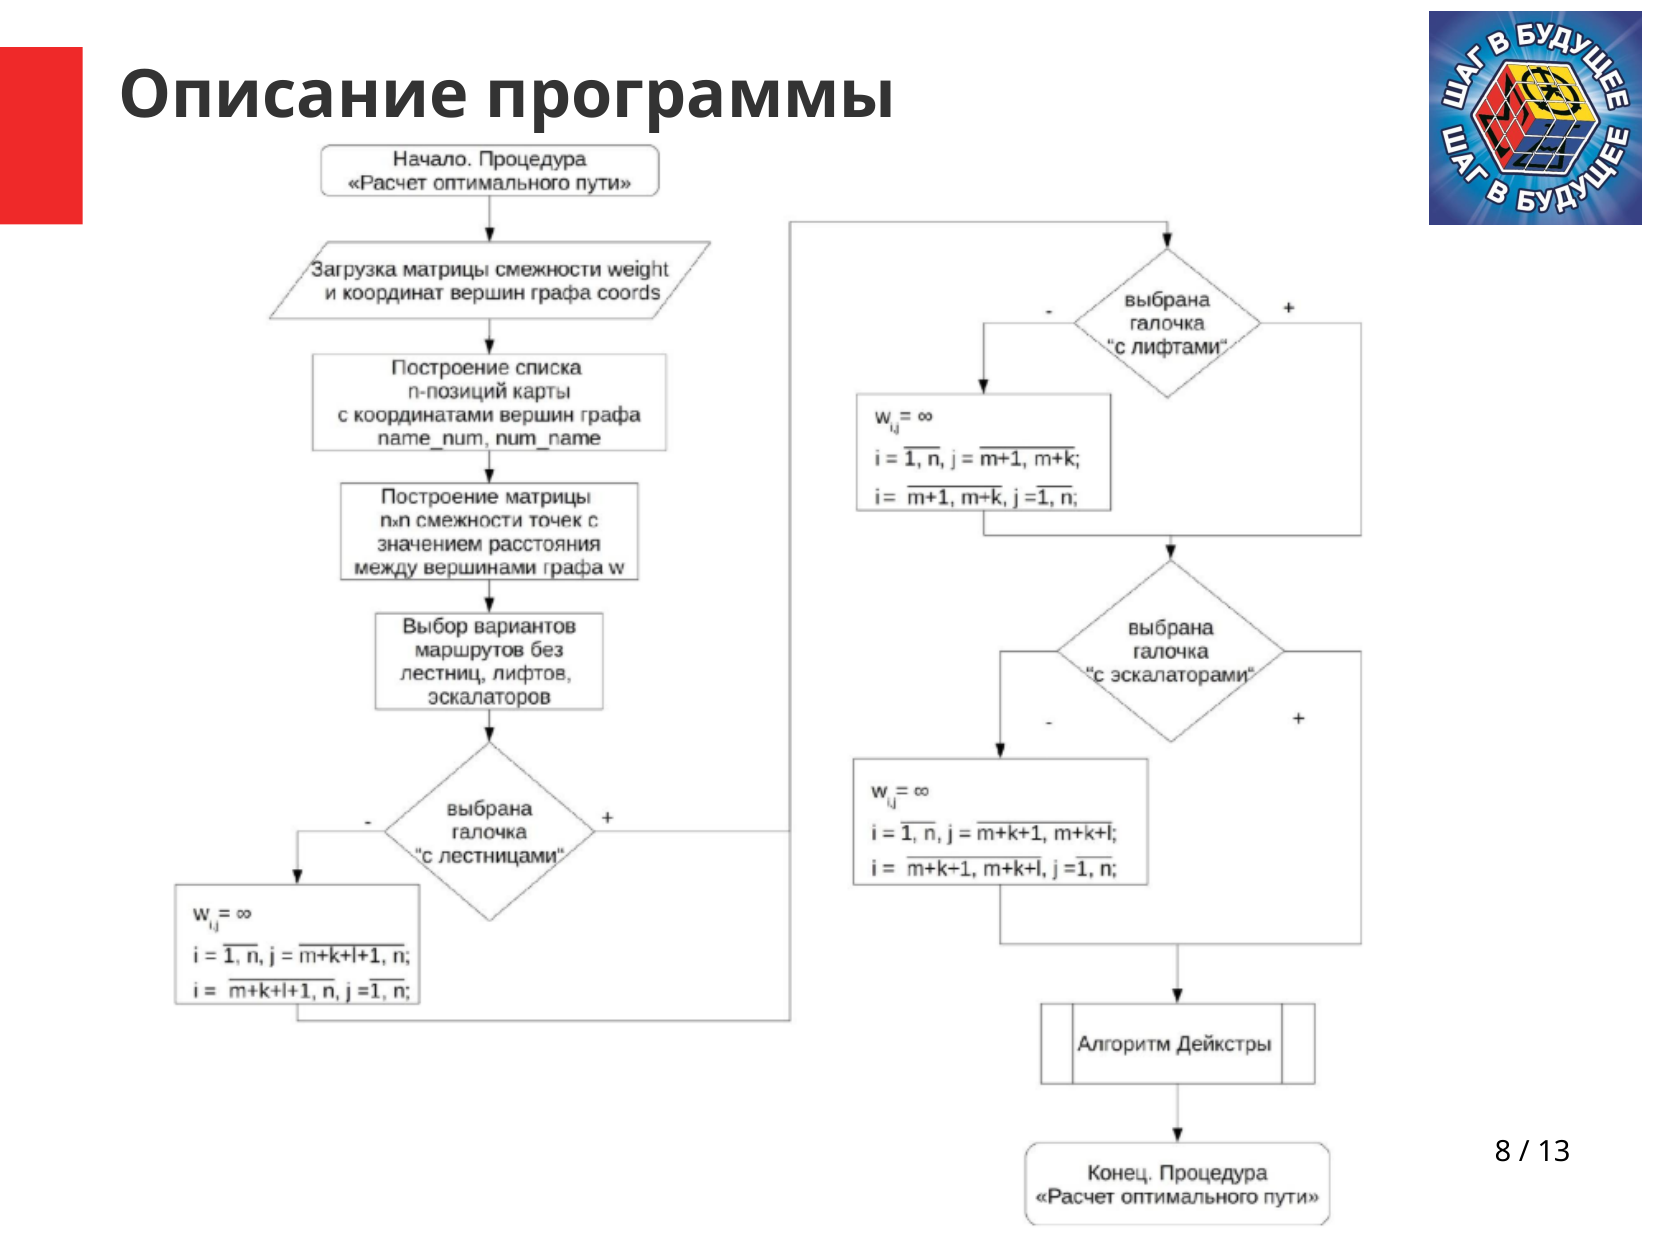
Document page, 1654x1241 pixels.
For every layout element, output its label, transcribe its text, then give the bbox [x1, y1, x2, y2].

title Описание программы [118, 5, 1571, 178]
picture [1429, 11, 1642, 225]
picture [141, 178, 1382, 1241]
